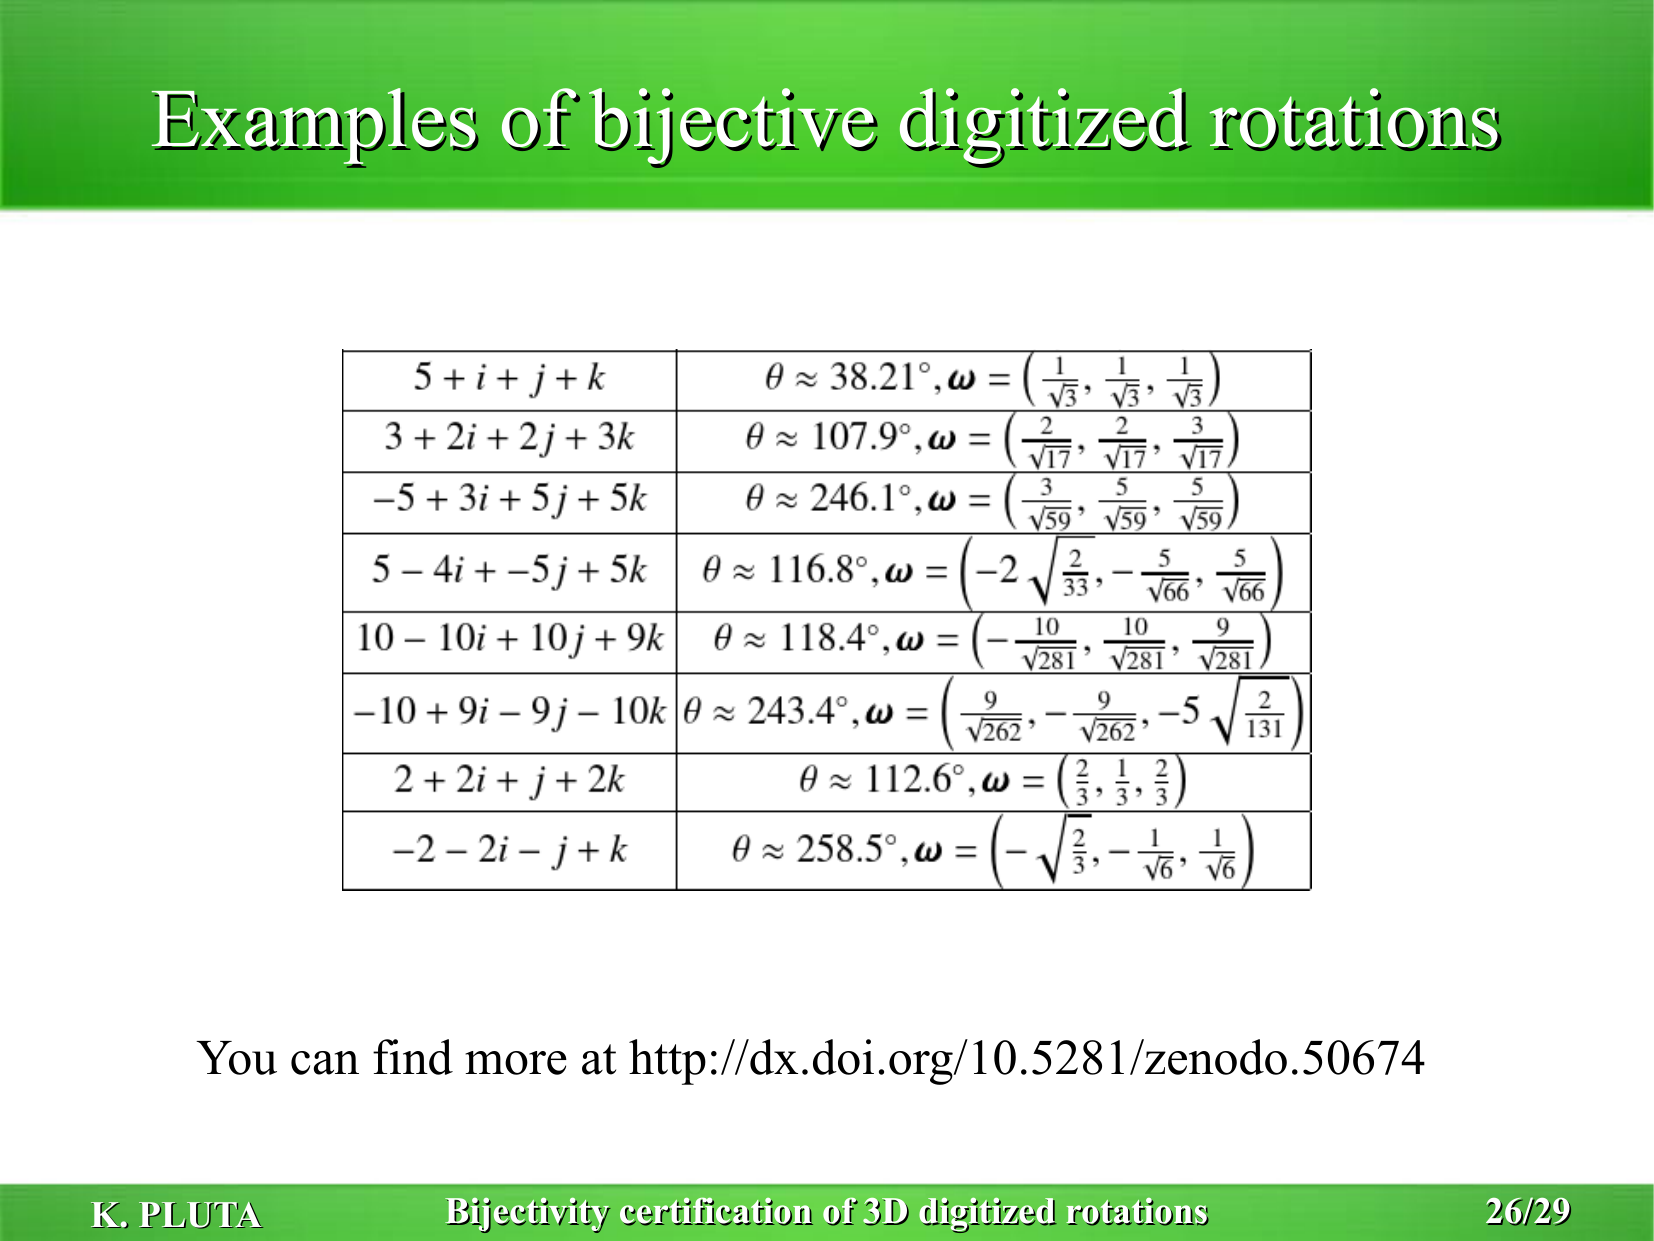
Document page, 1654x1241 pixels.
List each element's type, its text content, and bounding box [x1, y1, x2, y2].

picture [0, 0, 1654, 1241]
text_box You can find more at http://dx.doi.org/10.5281/zenodo.50674 [181, 1022, 1472, 1093]
title Examples of bijective digitized rotations [82, 47, 1571, 189]
